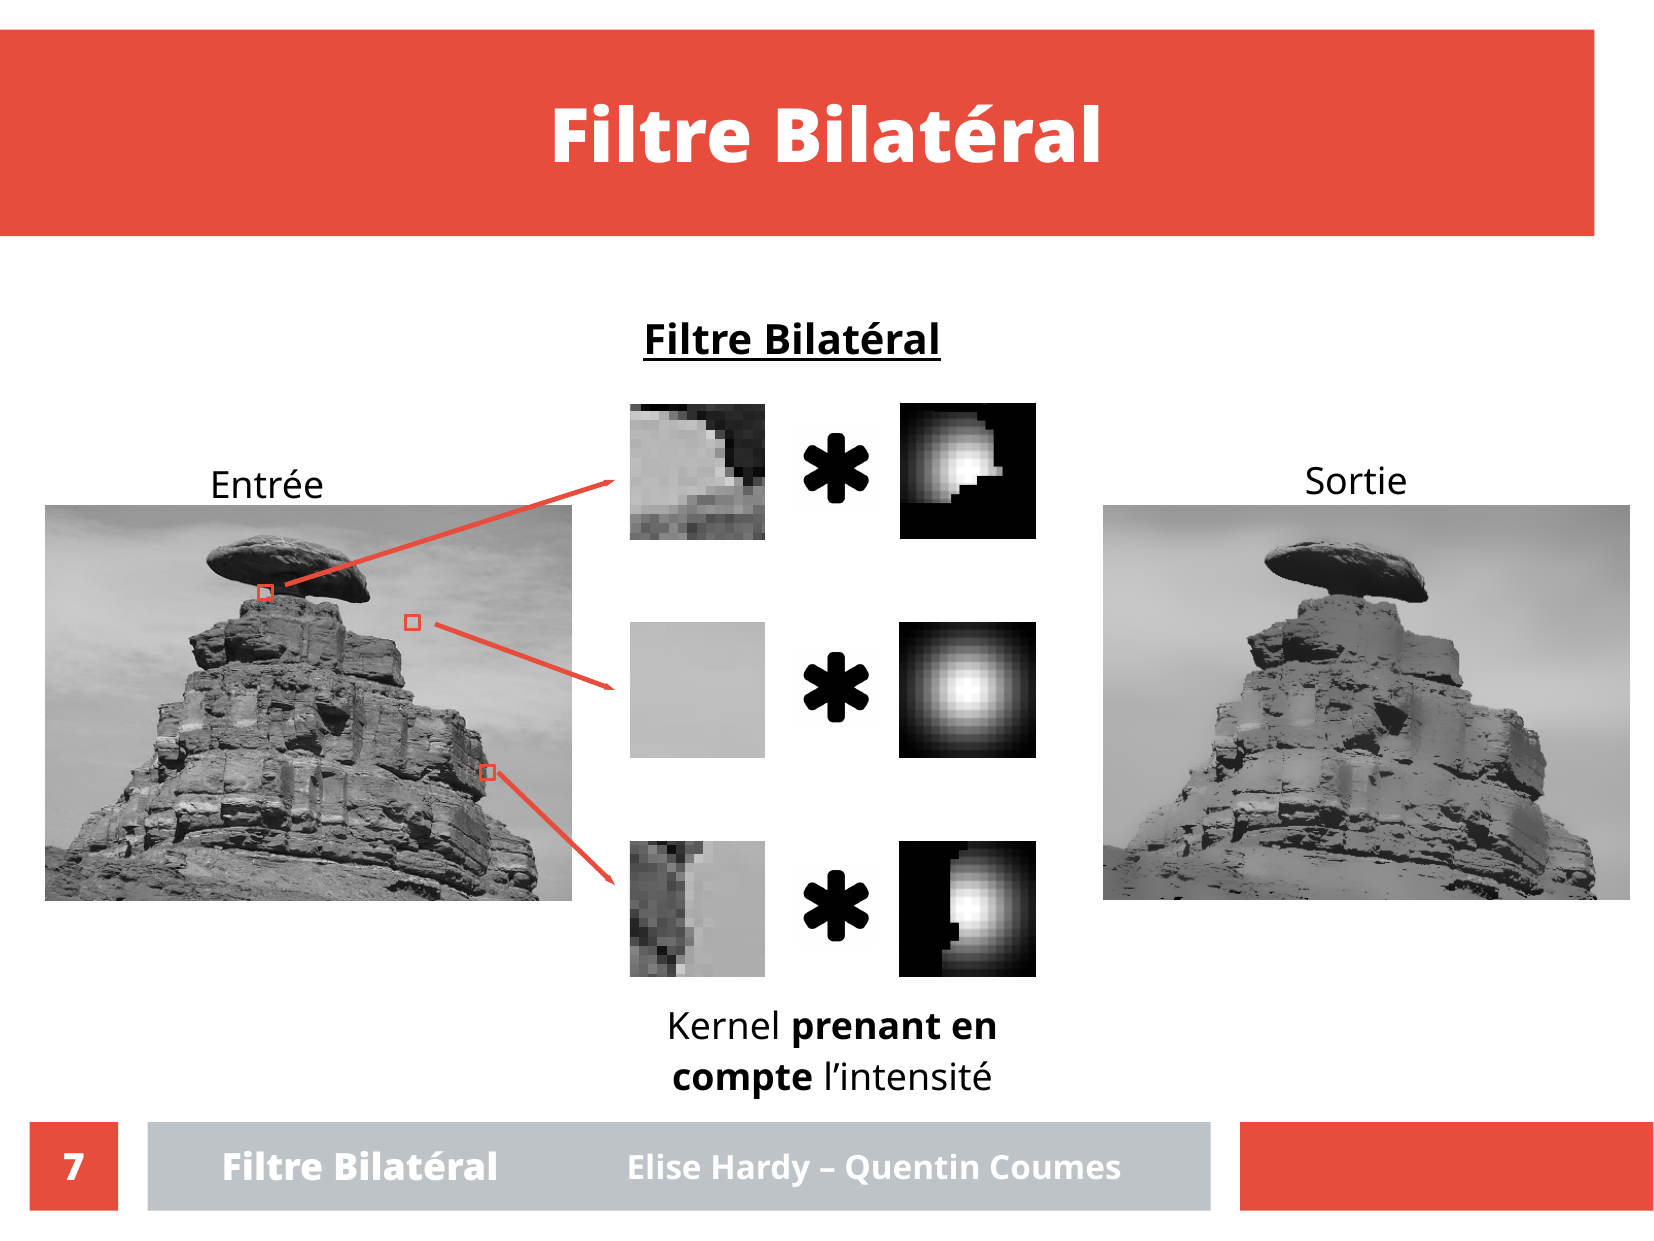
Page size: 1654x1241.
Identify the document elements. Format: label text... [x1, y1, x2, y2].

picture [630, 841, 766, 977]
picture [899, 622, 1036, 758]
picture [45, 505, 572, 901]
text_box [405, 615, 421, 631]
picture [899, 841, 1036, 977]
picture [795, 864, 877, 947]
picture [482, 767, 493, 778]
picture [795, 646, 877, 728]
text_box Filtre Bilatéral [628, 302, 1319, 367]
picture [900, 403, 1036, 540]
picture [795, 427, 877, 510]
text_box [480, 765, 496, 781]
text_box Entrée [195, 451, 466, 511]
text_box [258, 585, 274, 601]
picture [629, 404, 766, 540]
text_box Kernel prenant en compte l’intensité [615, 999, 1051, 1102]
picture [630, 622, 766, 758]
title Filtre Bilatéral [59, 59, 1595, 207]
text_box Sortie [1290, 446, 1546, 505]
picture [1103, 505, 1630, 901]
